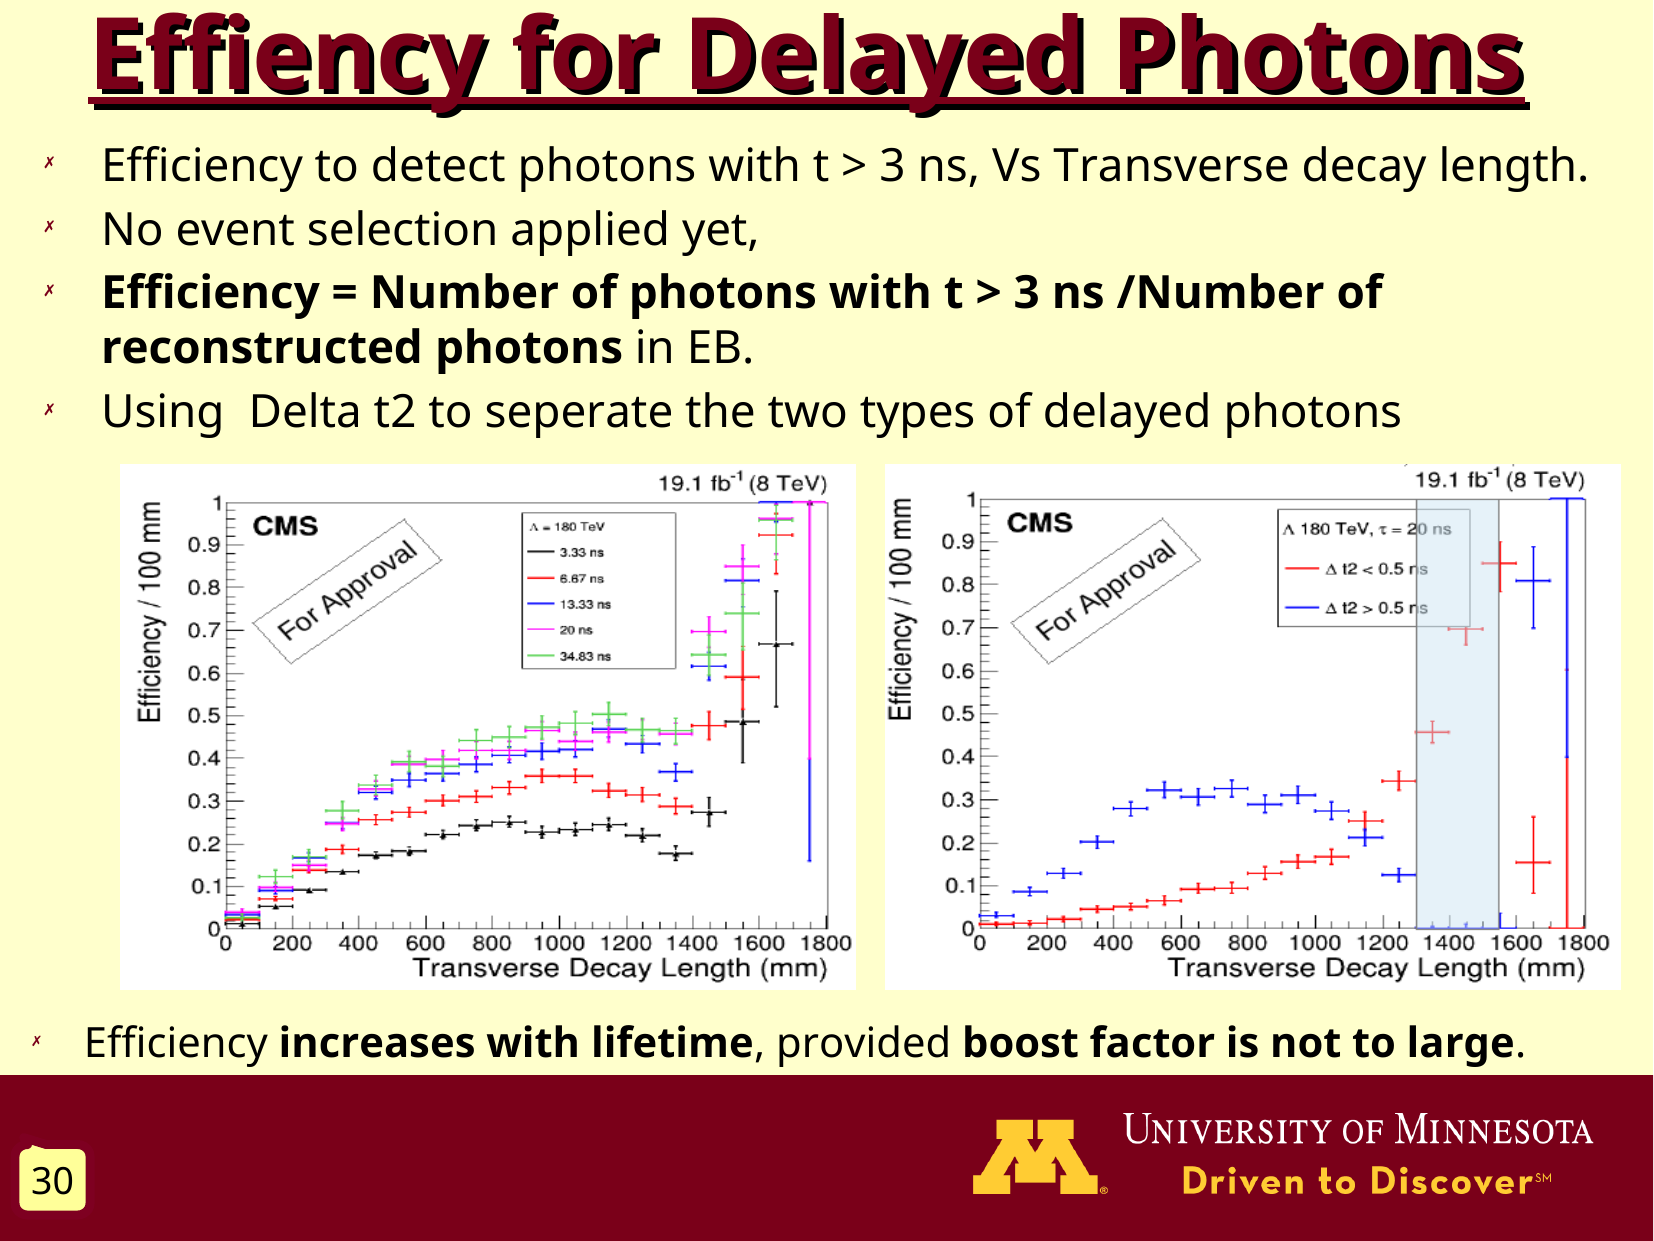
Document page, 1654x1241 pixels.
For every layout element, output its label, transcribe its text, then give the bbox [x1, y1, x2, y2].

title Effiency for Delayed Photons [73, 0, 1543, 121]
picture [0, 1075, 1654, 1241]
picture [120, 464, 856, 991]
list Efficiency increases with lifetime, provided boost factor is not to large. [18, 1005, 1653, 1126]
list Efficiency to detect photons with t > 3 ns, Vs Transverse decay length. No event selection applied yet, Efficiency = Number of photons with t > 3 ns /Number of reconstructed photons in EB. Using Delta t2 to seperate the two types of delayed photons [30, 127, 1636, 541]
text_box 30 [15, 1137, 91, 1216]
picture [885, 464, 1621, 991]
